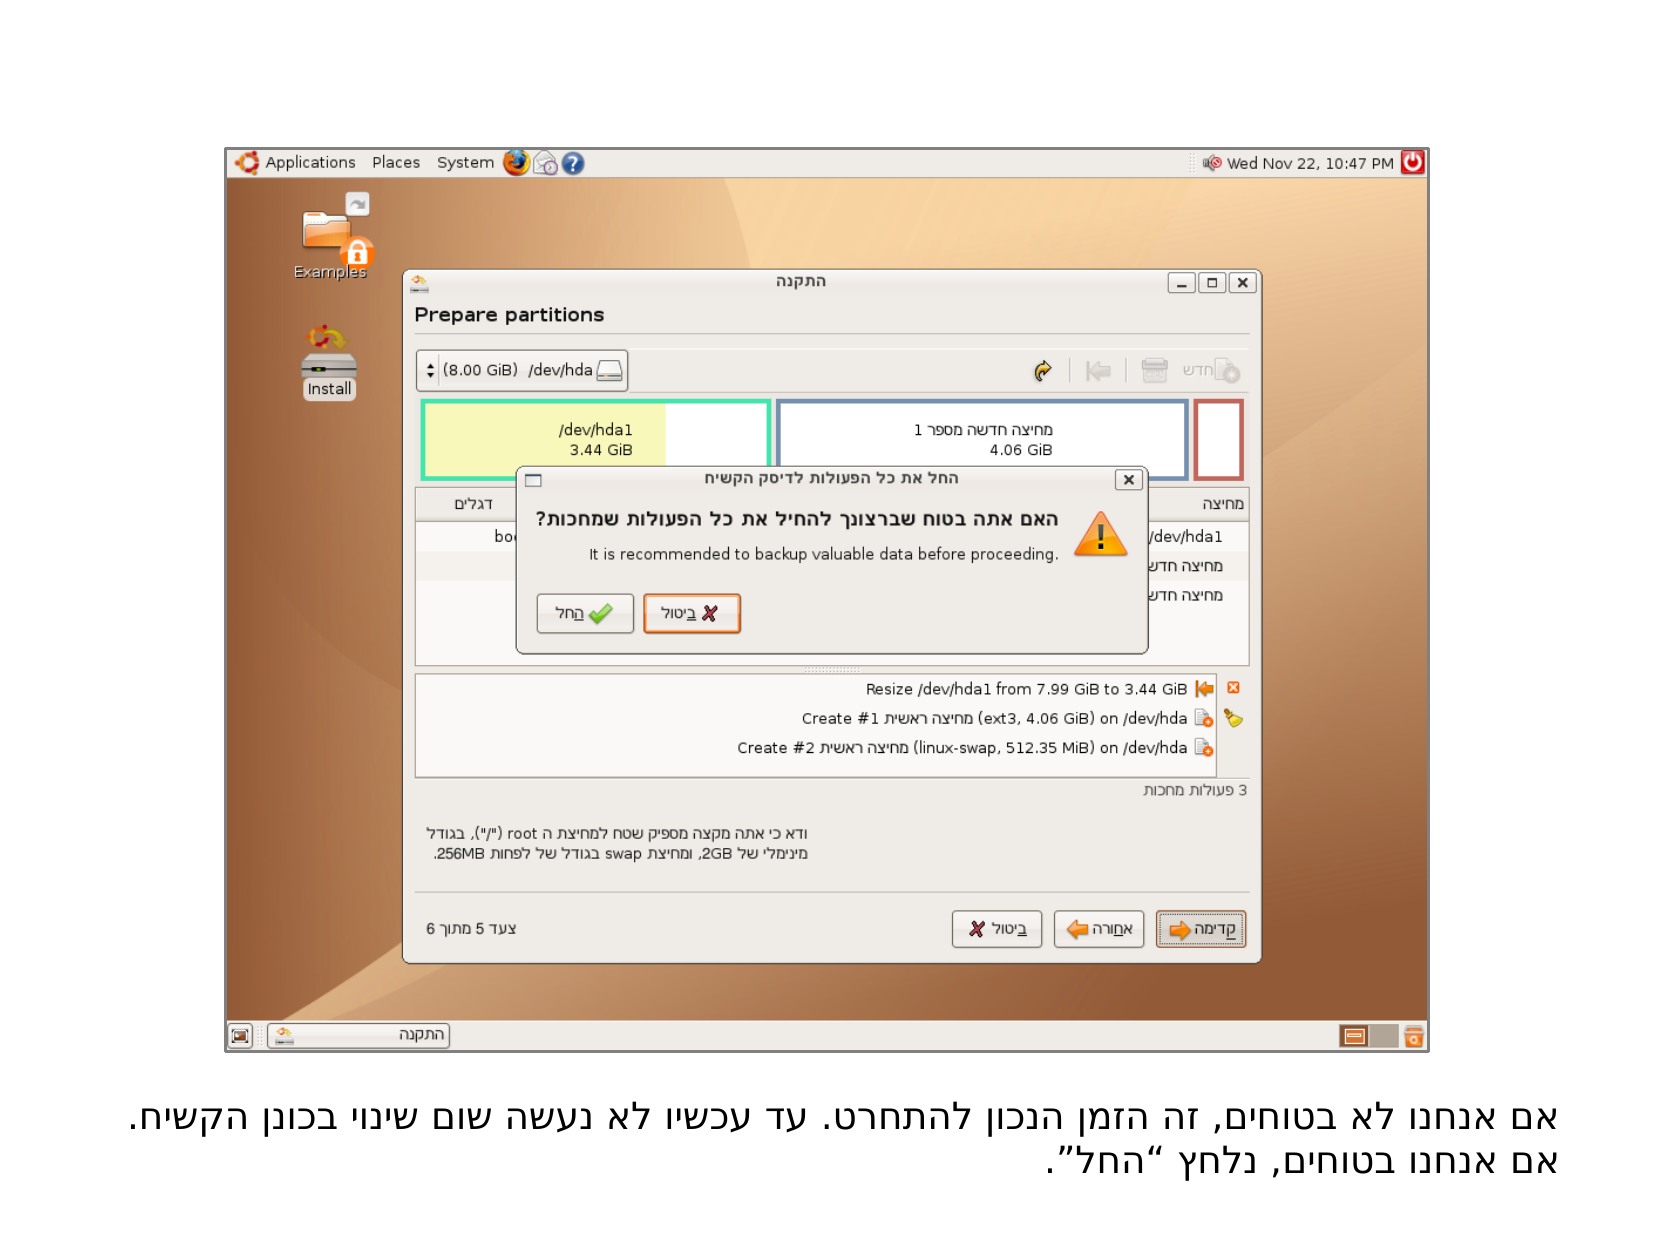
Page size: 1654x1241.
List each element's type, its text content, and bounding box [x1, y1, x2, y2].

text_box אם אנחנו לא בטוחים, זה הזמן הנכון להתחרט. עד עכשיו לא נעשה שום שינוי בכונן הקשיח. אם אנחנו בטוחים, נלחץ “החל”. [75, 1087, 1576, 1241]
picture [226, 150, 1427, 1051]
